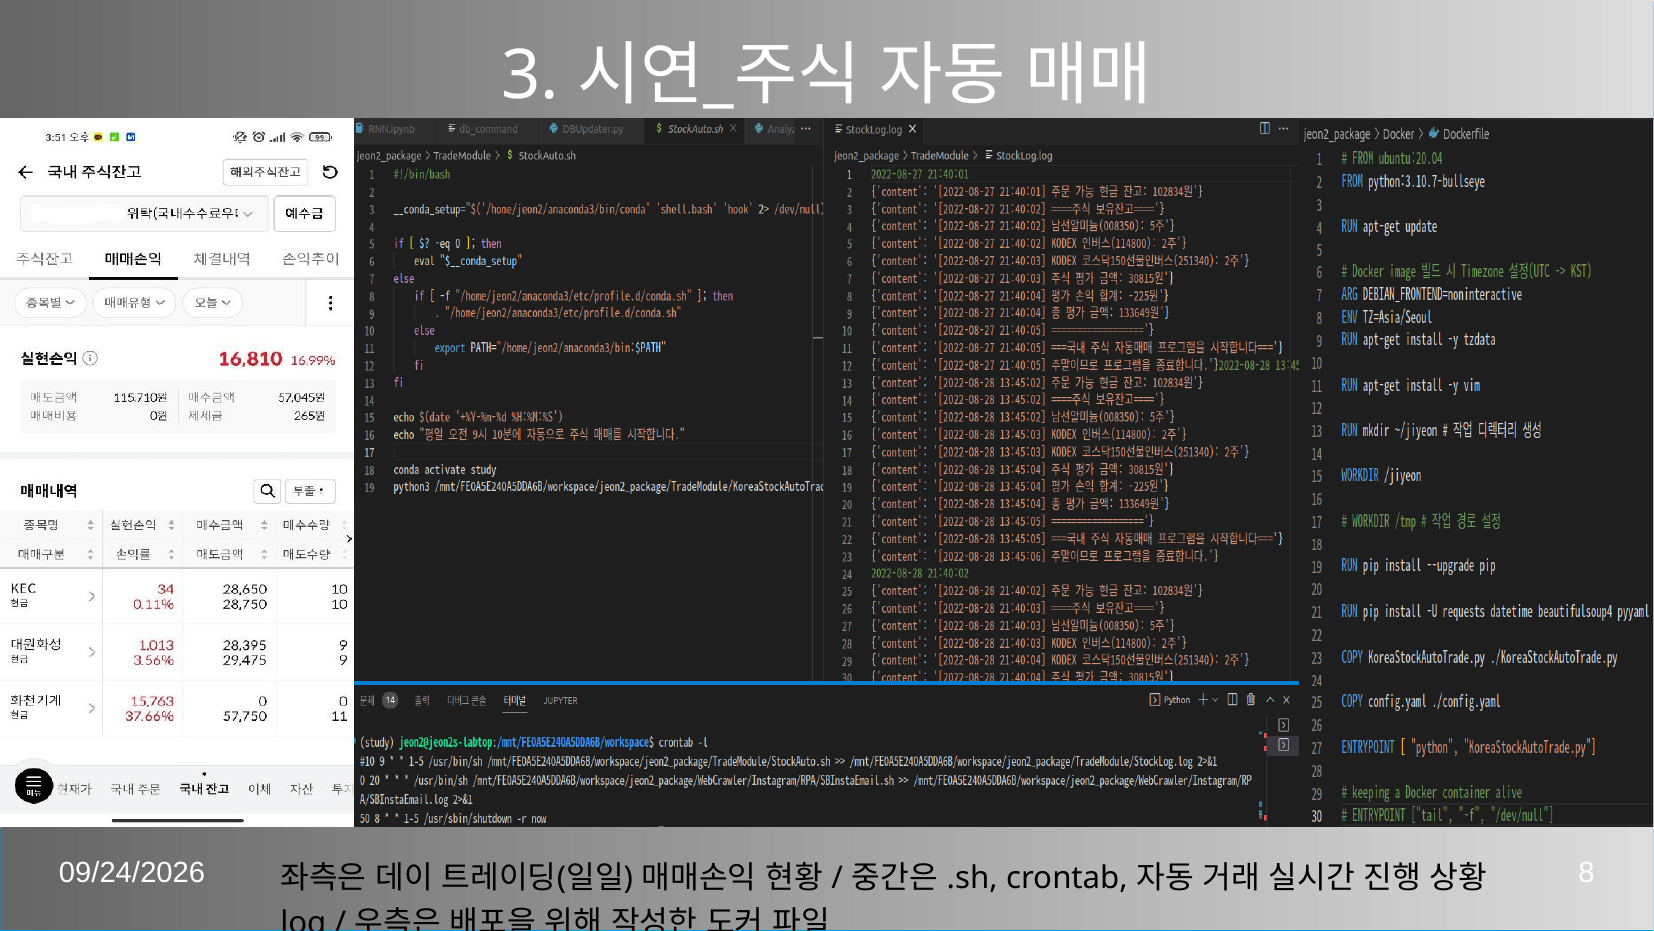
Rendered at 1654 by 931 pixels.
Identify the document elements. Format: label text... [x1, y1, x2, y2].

text_box 좌측은 데이 트레이딩(일일) 매매손익 현황 / 중간은 .sh, crontab, 자동 거래 실시간 진행 상황 log / 우측은 배포을 위해 작성한 도커 파일 [265, 844, 1536, 922]
title 3. 시연_주식 자동 매매 [58, 29, 1595, 108]
picture [0, 118, 1654, 827]
